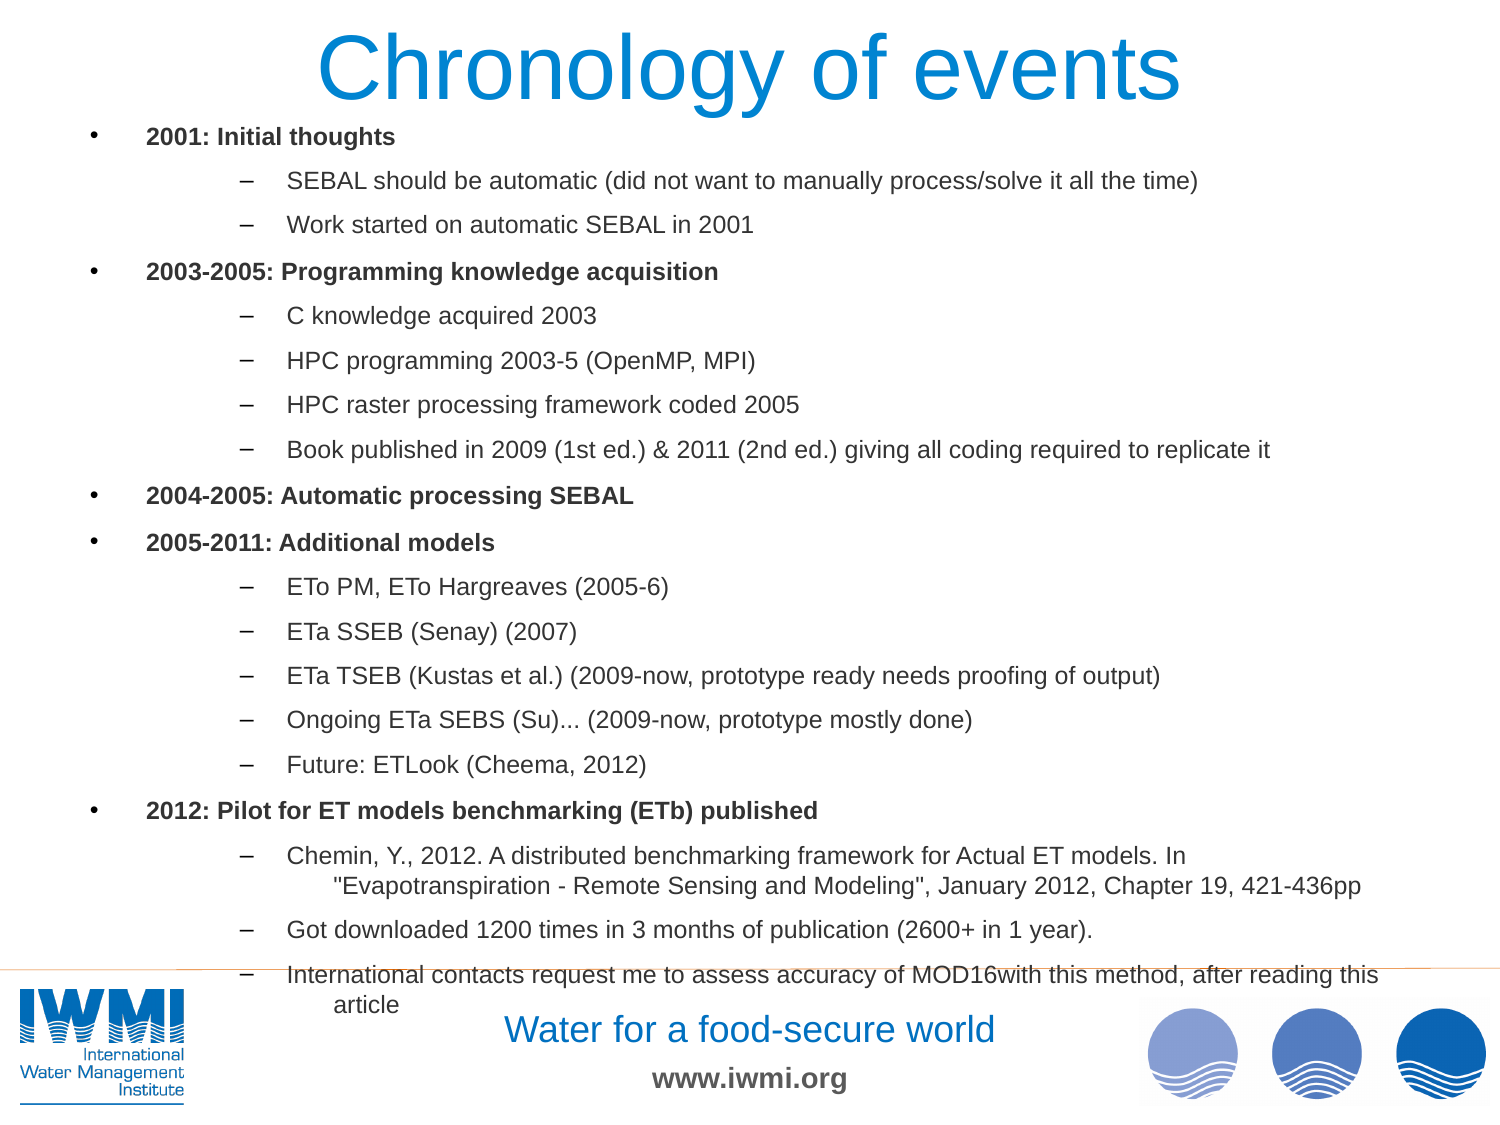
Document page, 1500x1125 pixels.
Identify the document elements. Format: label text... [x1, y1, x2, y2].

title Chronology of events [75, 0, 1426, 112]
list 2001: Initial thoughts SEBAL should be automatic (did not want to manually process/solve it all the time) Work started on automatic SEBAL in 2001 2003-2005: Programming knowledge acquisition C knowledge acquired 2003 HPC programming 2003-5 (OpenMP, MPI) HPC raster processing framework coded 2005 Book published in 2009 (1st ed.) & 2011 (2nd ed.) giving all coding required to replicate it 2004-2005: Automatic processing SEBAL 2005-2011: Additional models ETo PM, ETo Hargreaves (2005-6) ETa SSEB (Senay) (2007) ETa TSEB (Kustas et al.) (2009-now, prototype ready needs proofing of output) Ongoing ETa SEBS (Su)... (2009-now, prototype mostly done) Future: ETLook (Cheema, 2012) 2012: Pilot for ET models benchmarking (ETb) published Chemin, Y., 2012. A distributed benchmarking framework for Actual ET models. In "Evapotranspiration - Remote Sensing and Modeling", January 2012, Chapter 19, 421-436pp Got downloaded 1200 times in 3 months of publication (2600+ in 1 year). International contacts request me to assess accuracy of MOD16with this method, after reading this article [75, 112, 1426, 1075]
picture [20, 989, 184, 1105]
